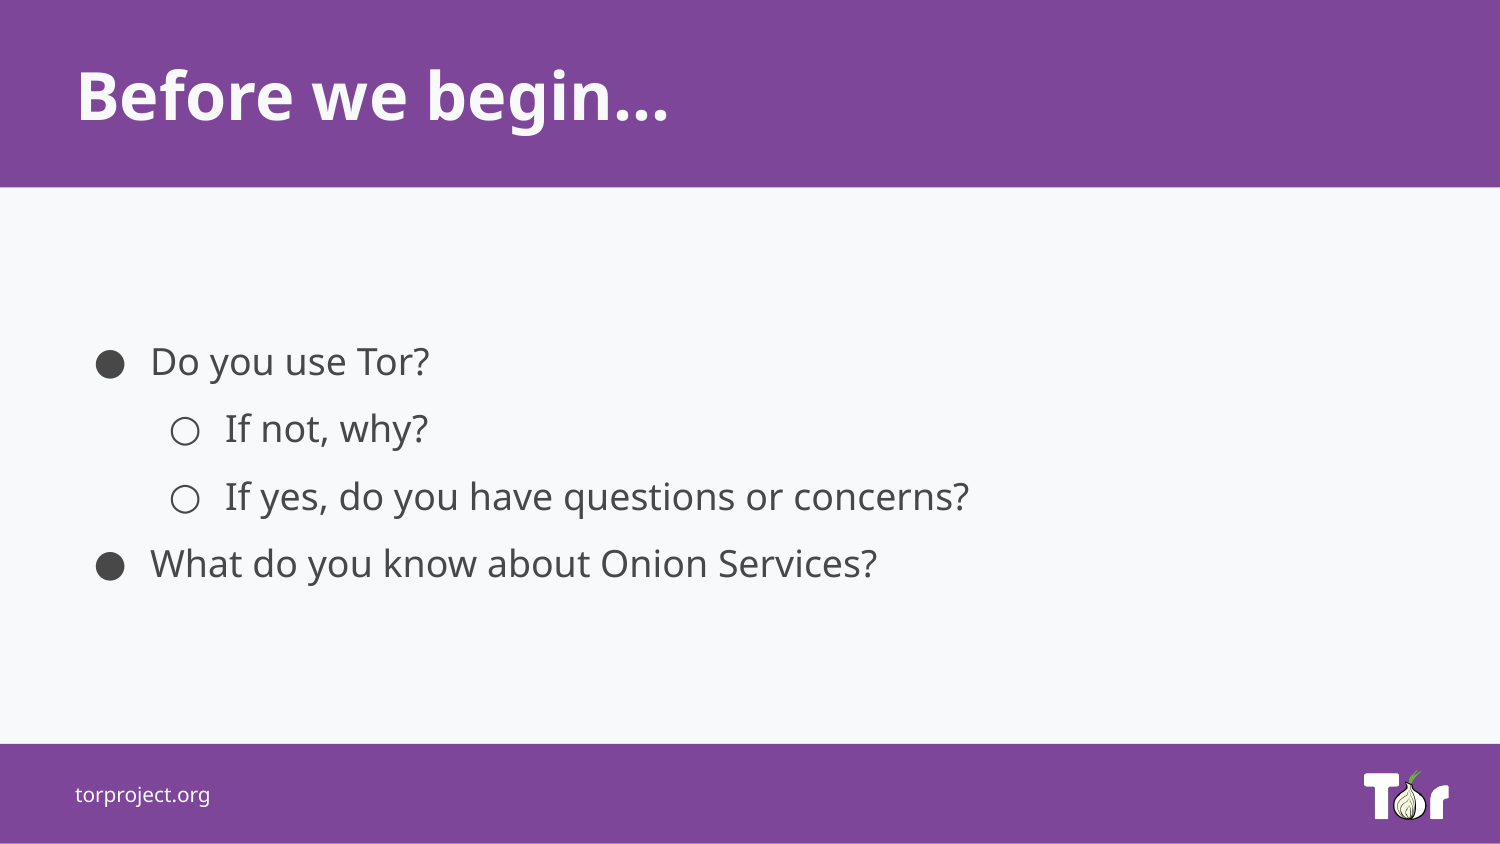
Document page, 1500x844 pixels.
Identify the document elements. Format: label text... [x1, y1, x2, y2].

picture [1364, 768, 1449, 820]
title Before we begin… [75, 46, 1436, 141]
list Do you use Tor? If not, why? If yes, do you have questions or concerns? What do you know about Onion Services? [75, 187, 1050, 713]
